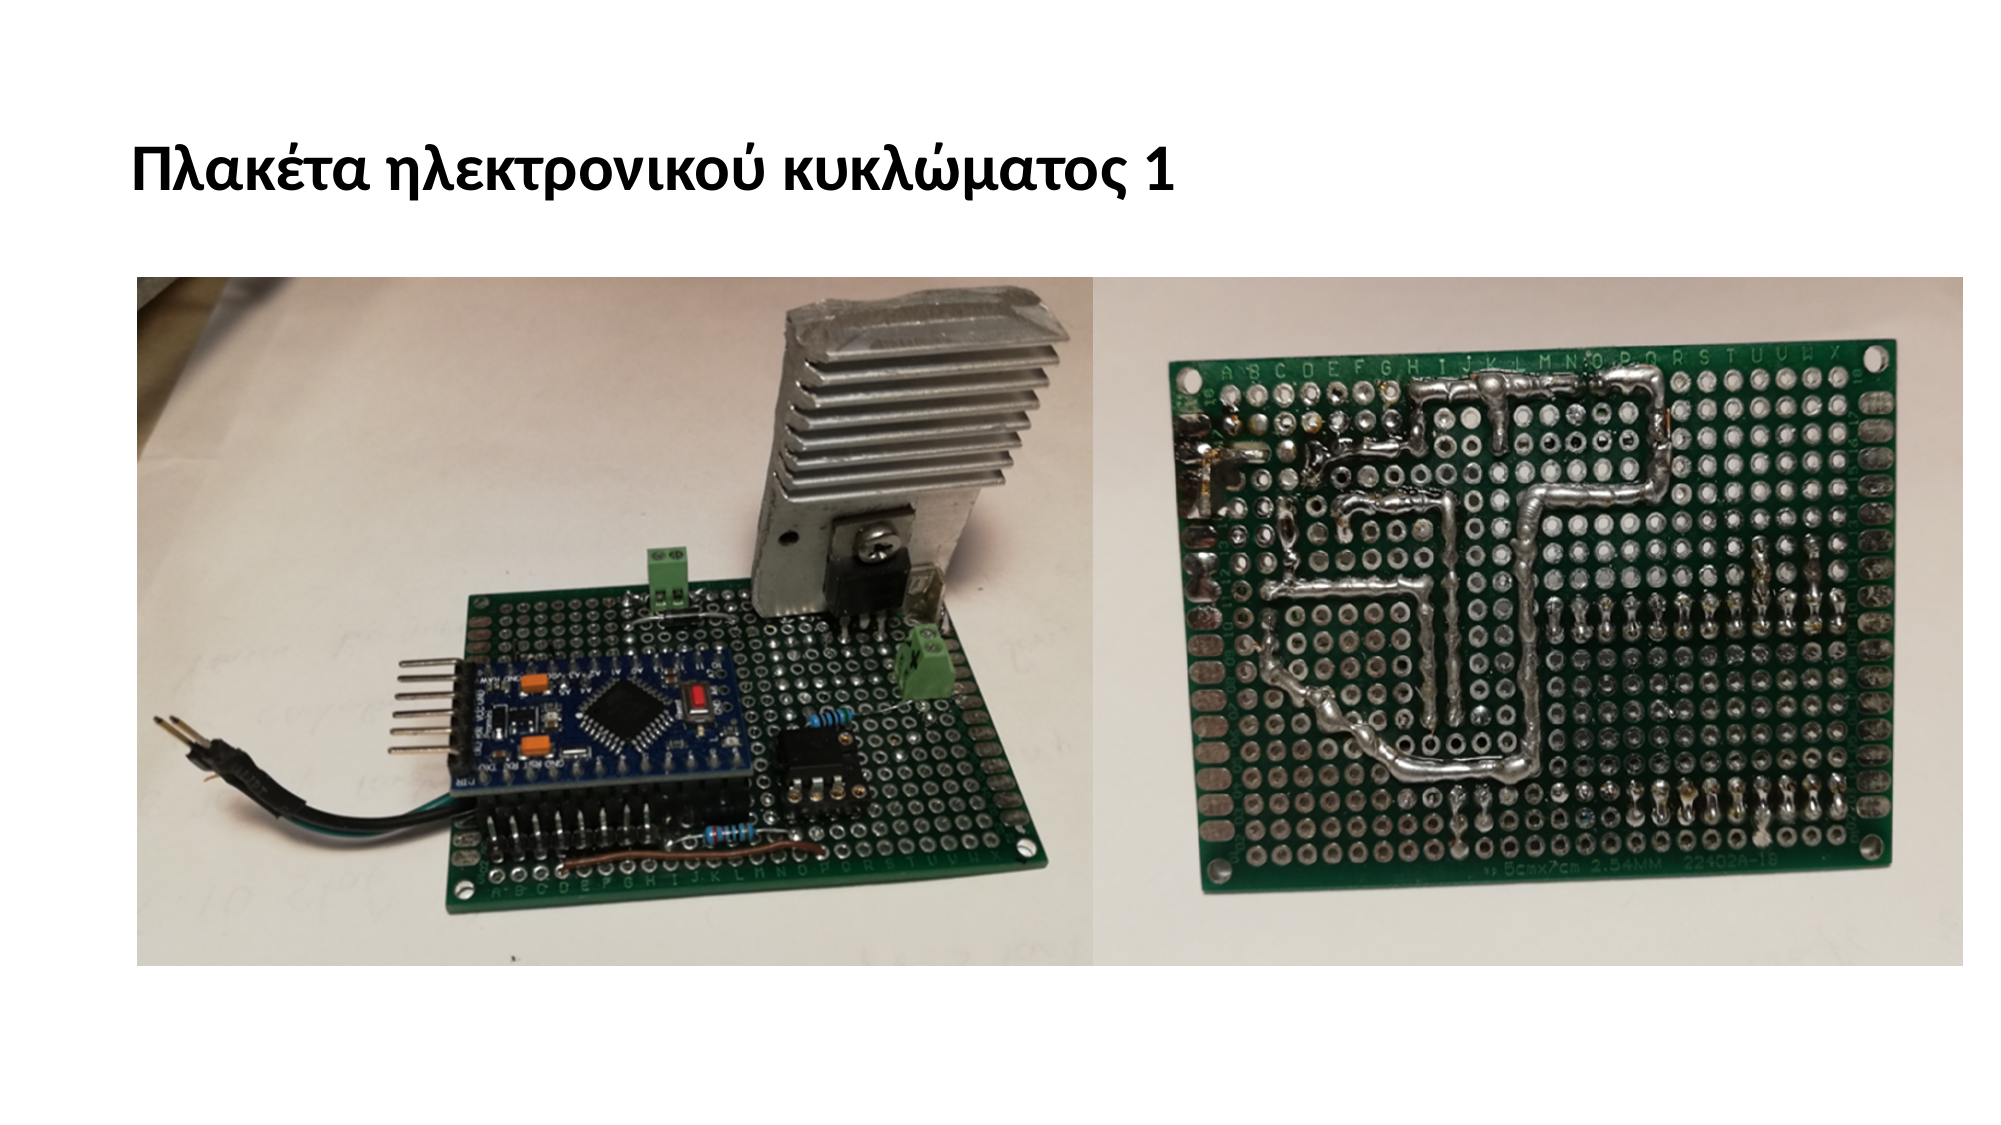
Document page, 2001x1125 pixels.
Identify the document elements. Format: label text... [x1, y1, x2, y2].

picture [137, 277, 1963, 966]
title Πλακέτα ηλεκτρονικού κυκλώματος 1 [116, 59, 1842, 278]
